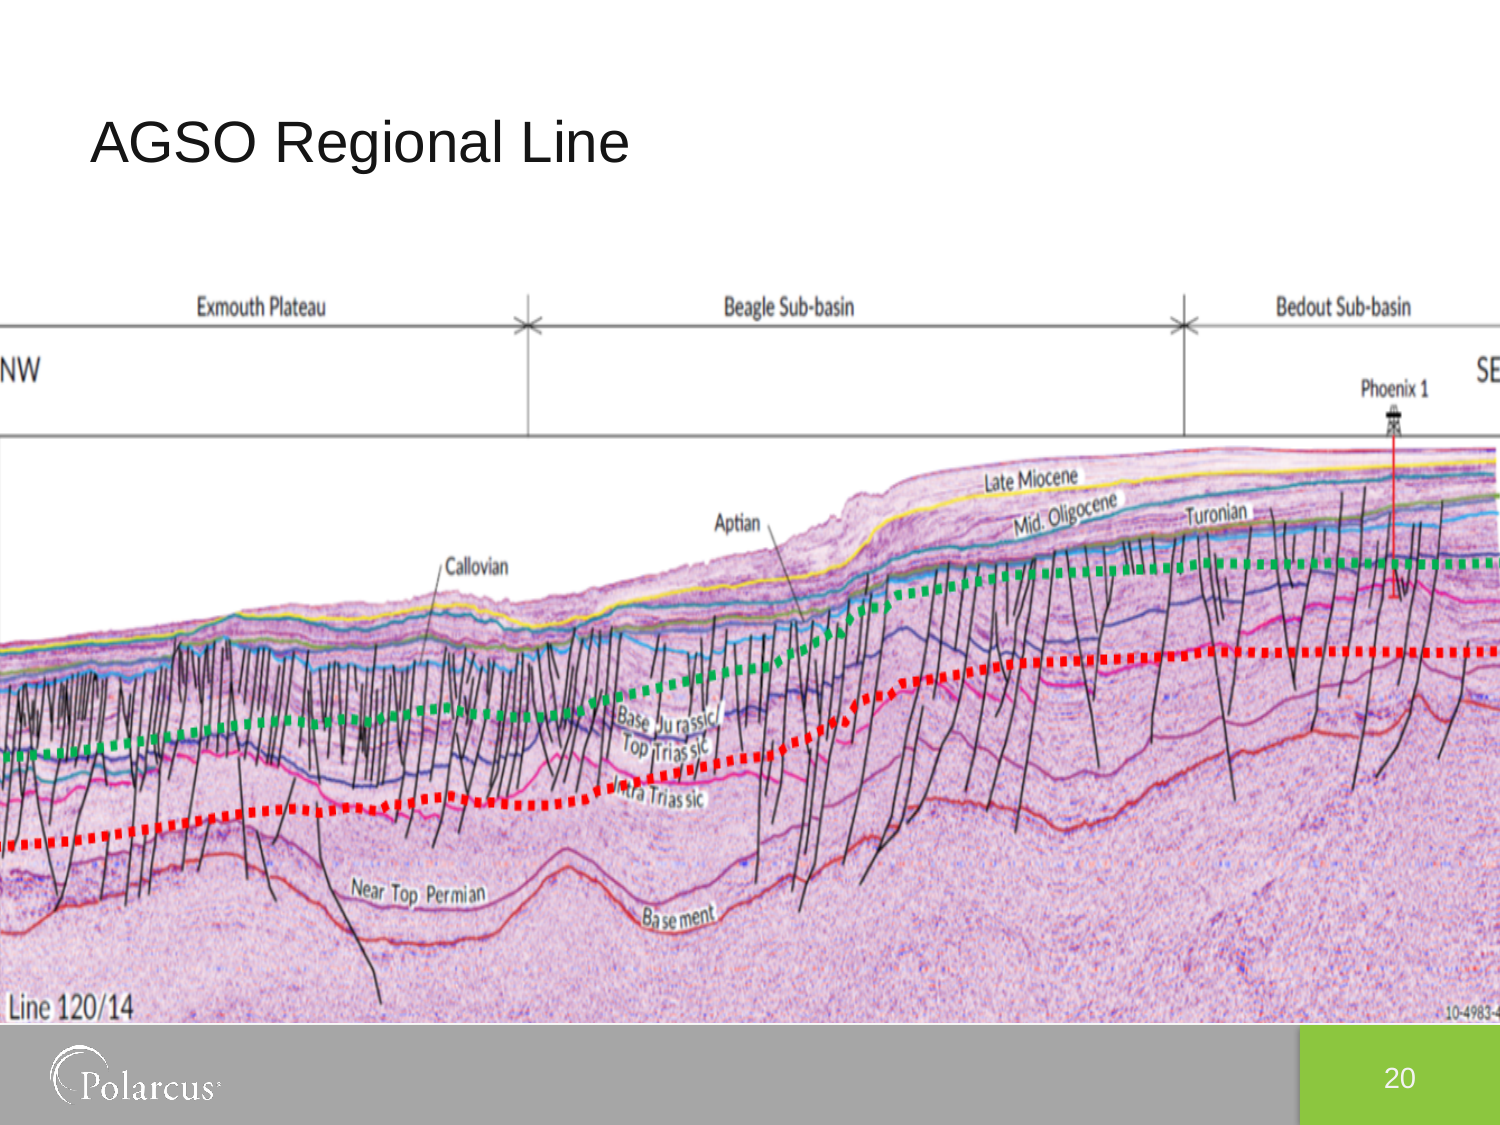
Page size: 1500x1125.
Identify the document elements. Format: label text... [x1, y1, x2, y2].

picture [0, 287, 1500, 1023]
title AGSO Regional Line [75, 45, 1425, 233]
picture [50, 1045, 221, 1105]
